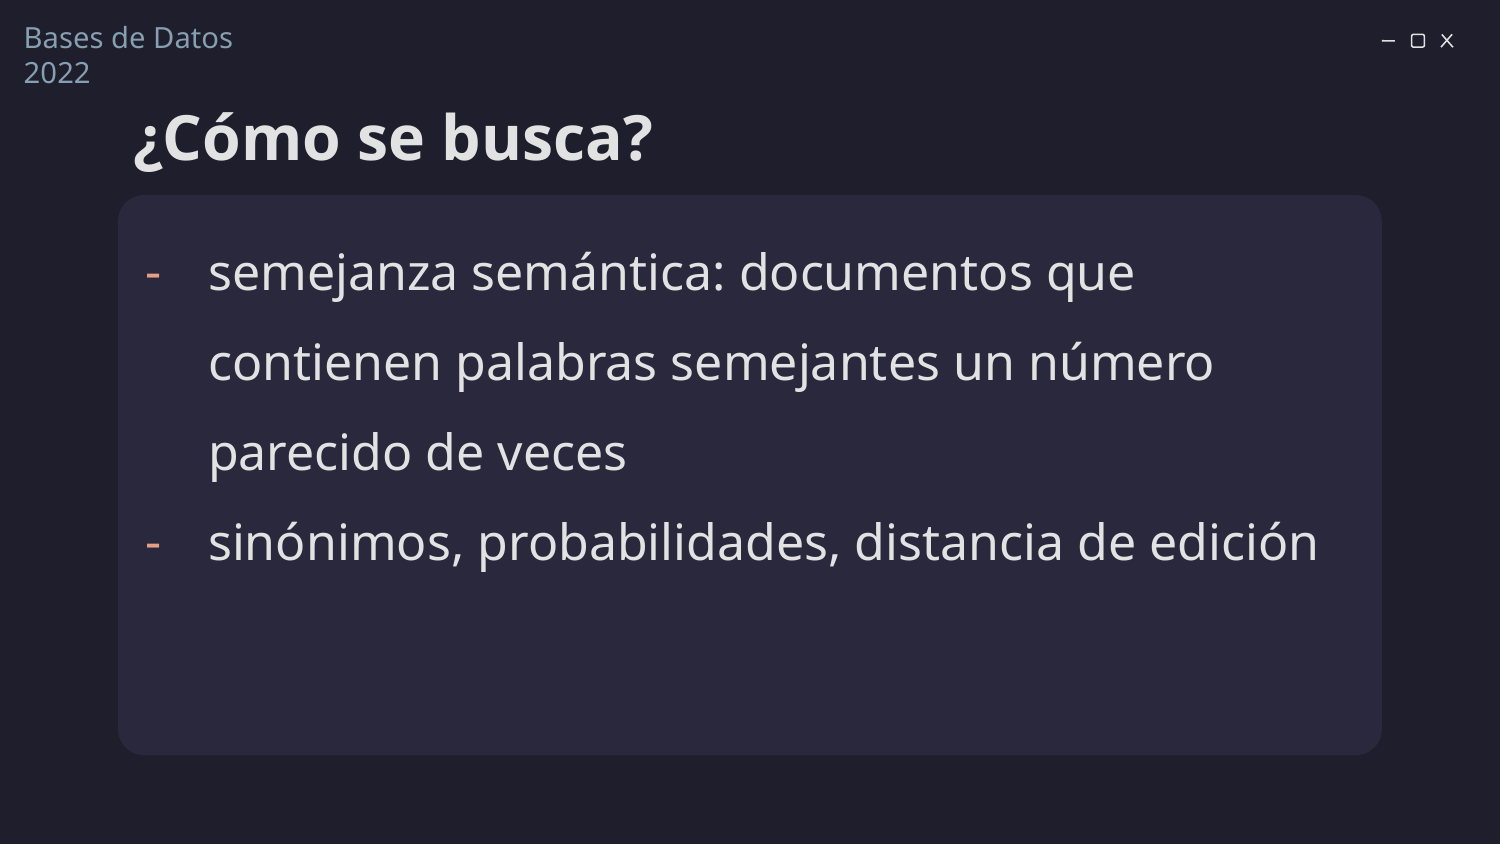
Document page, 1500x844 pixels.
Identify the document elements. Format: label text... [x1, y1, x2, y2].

title ¿Cómo se busca? [118, 88, 1382, 183]
list semejanza semántica: documentos que contienen palabras semejantes un número parecido de veces sinónimos, probabilidades, distancia de edición [118, 195, 1382, 750]
